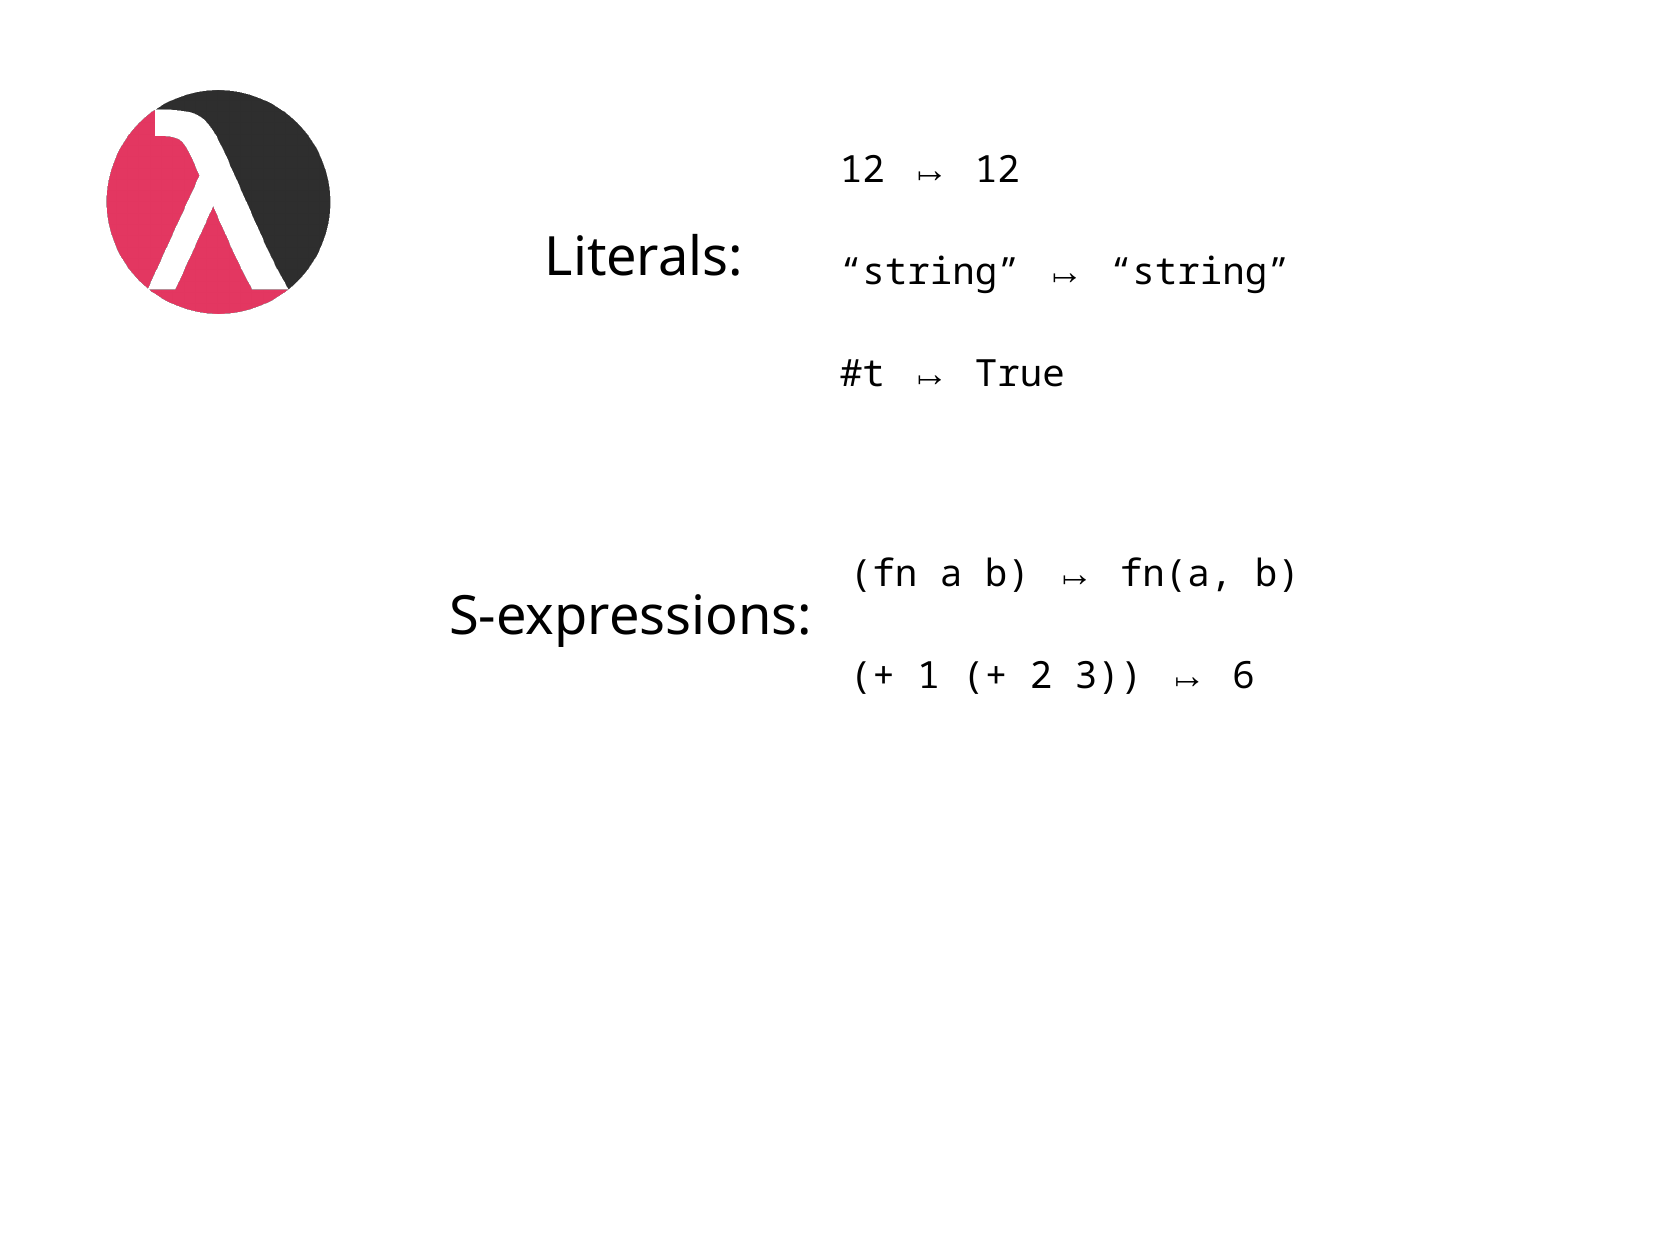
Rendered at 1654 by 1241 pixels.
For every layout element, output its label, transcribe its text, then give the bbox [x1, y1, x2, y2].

text_box 12 ↦ 12 “string” ↦ “string” #t ↦ True [825, 135, 1381, 361]
text_box (fn a b) ↦ fn(a, b) (+ 1 (+ 2 3)) ↦ 6 [835, 539, 1391, 766]
text_box Literals: [529, 209, 727, 279]
text_box S-expressions: [434, 568, 751, 638]
picture [105, 89, 331, 316]
